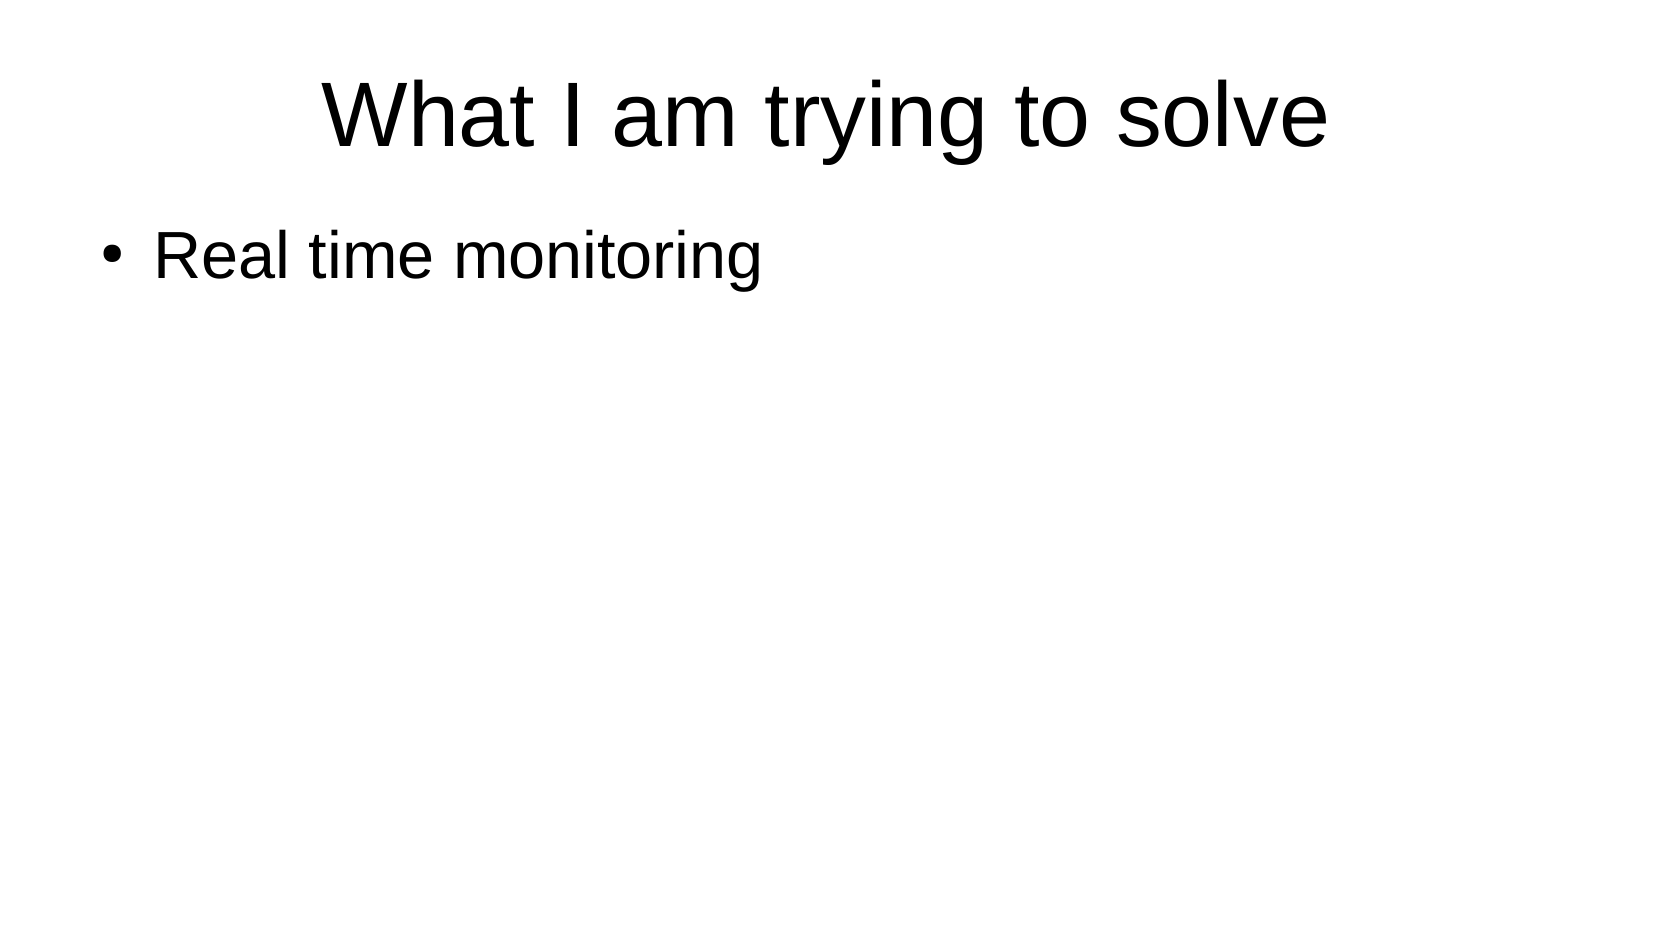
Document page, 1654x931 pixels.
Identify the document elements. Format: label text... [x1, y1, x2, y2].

title What I am trying to solve [82, 37, 1571, 193]
list Real time monitoring [82, 217, 1571, 758]
